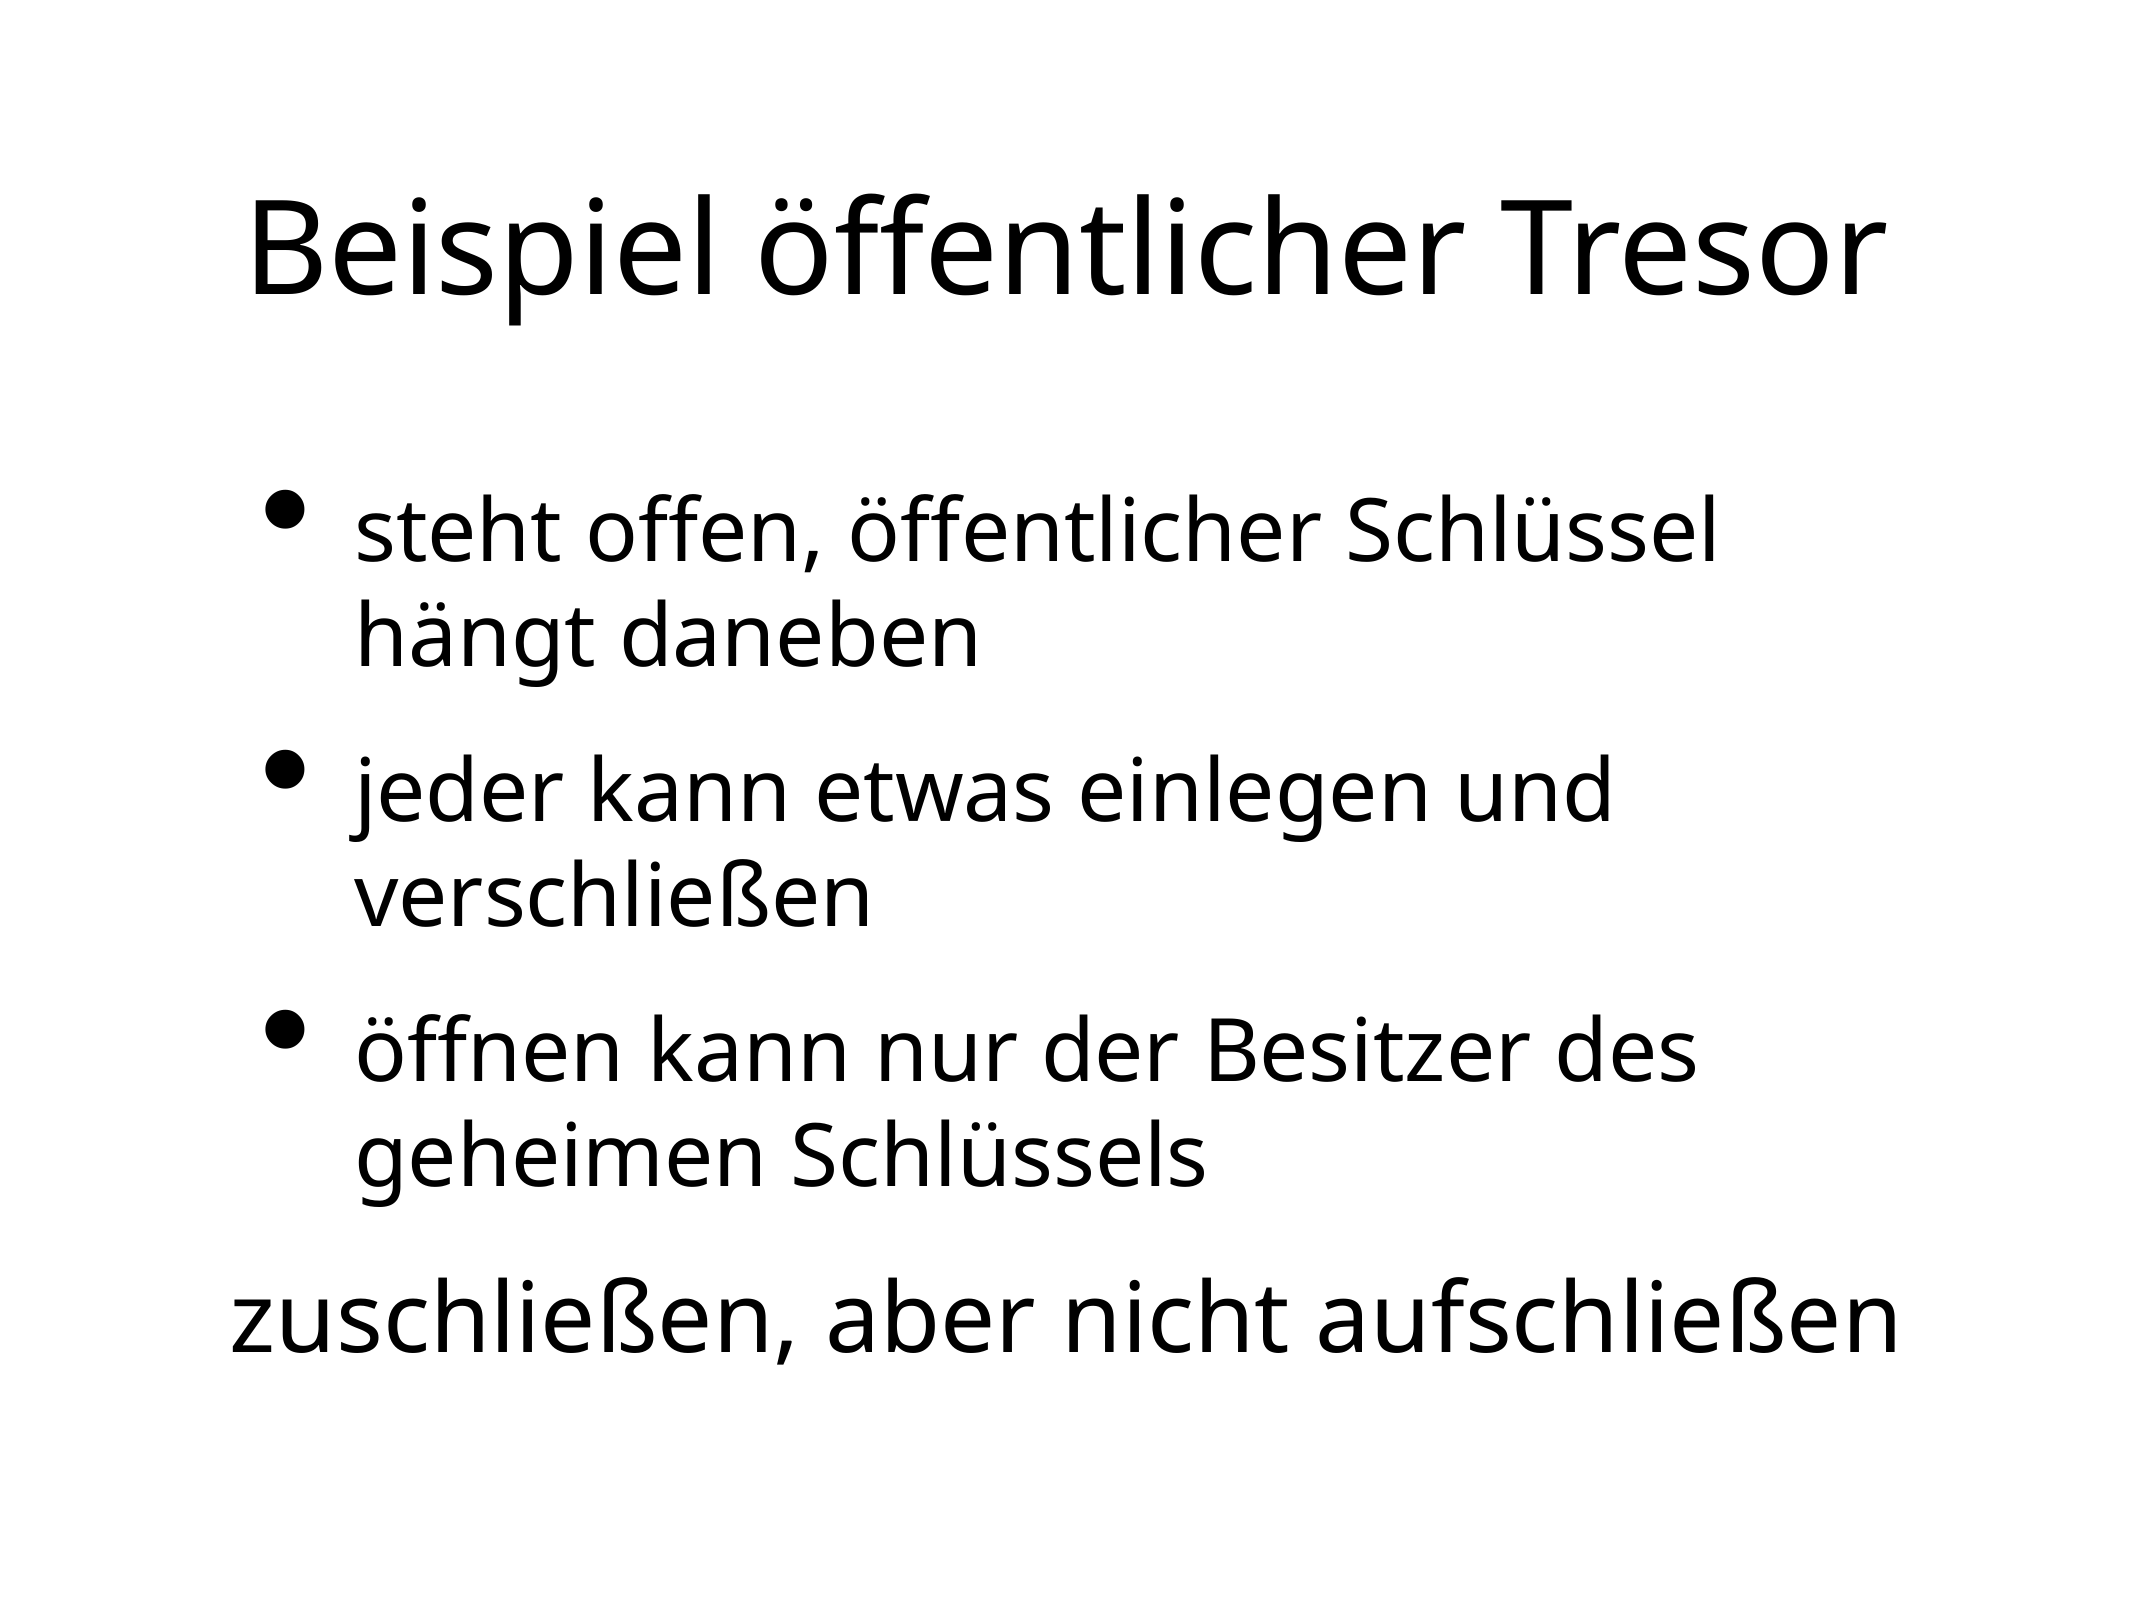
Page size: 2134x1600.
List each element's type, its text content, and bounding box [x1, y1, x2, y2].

list steht offen, öffentlicher Schlüssel hängt daneben jeder kann etwas einlegen und verschließen öffnen kann nur der Besitzer des geheimen Schlüssels zuschließen, aber nicht aufschließen [208, 454, 1925, 1392]
title Beispiel öffentlicher Tresor [208, 41, 1925, 442]
